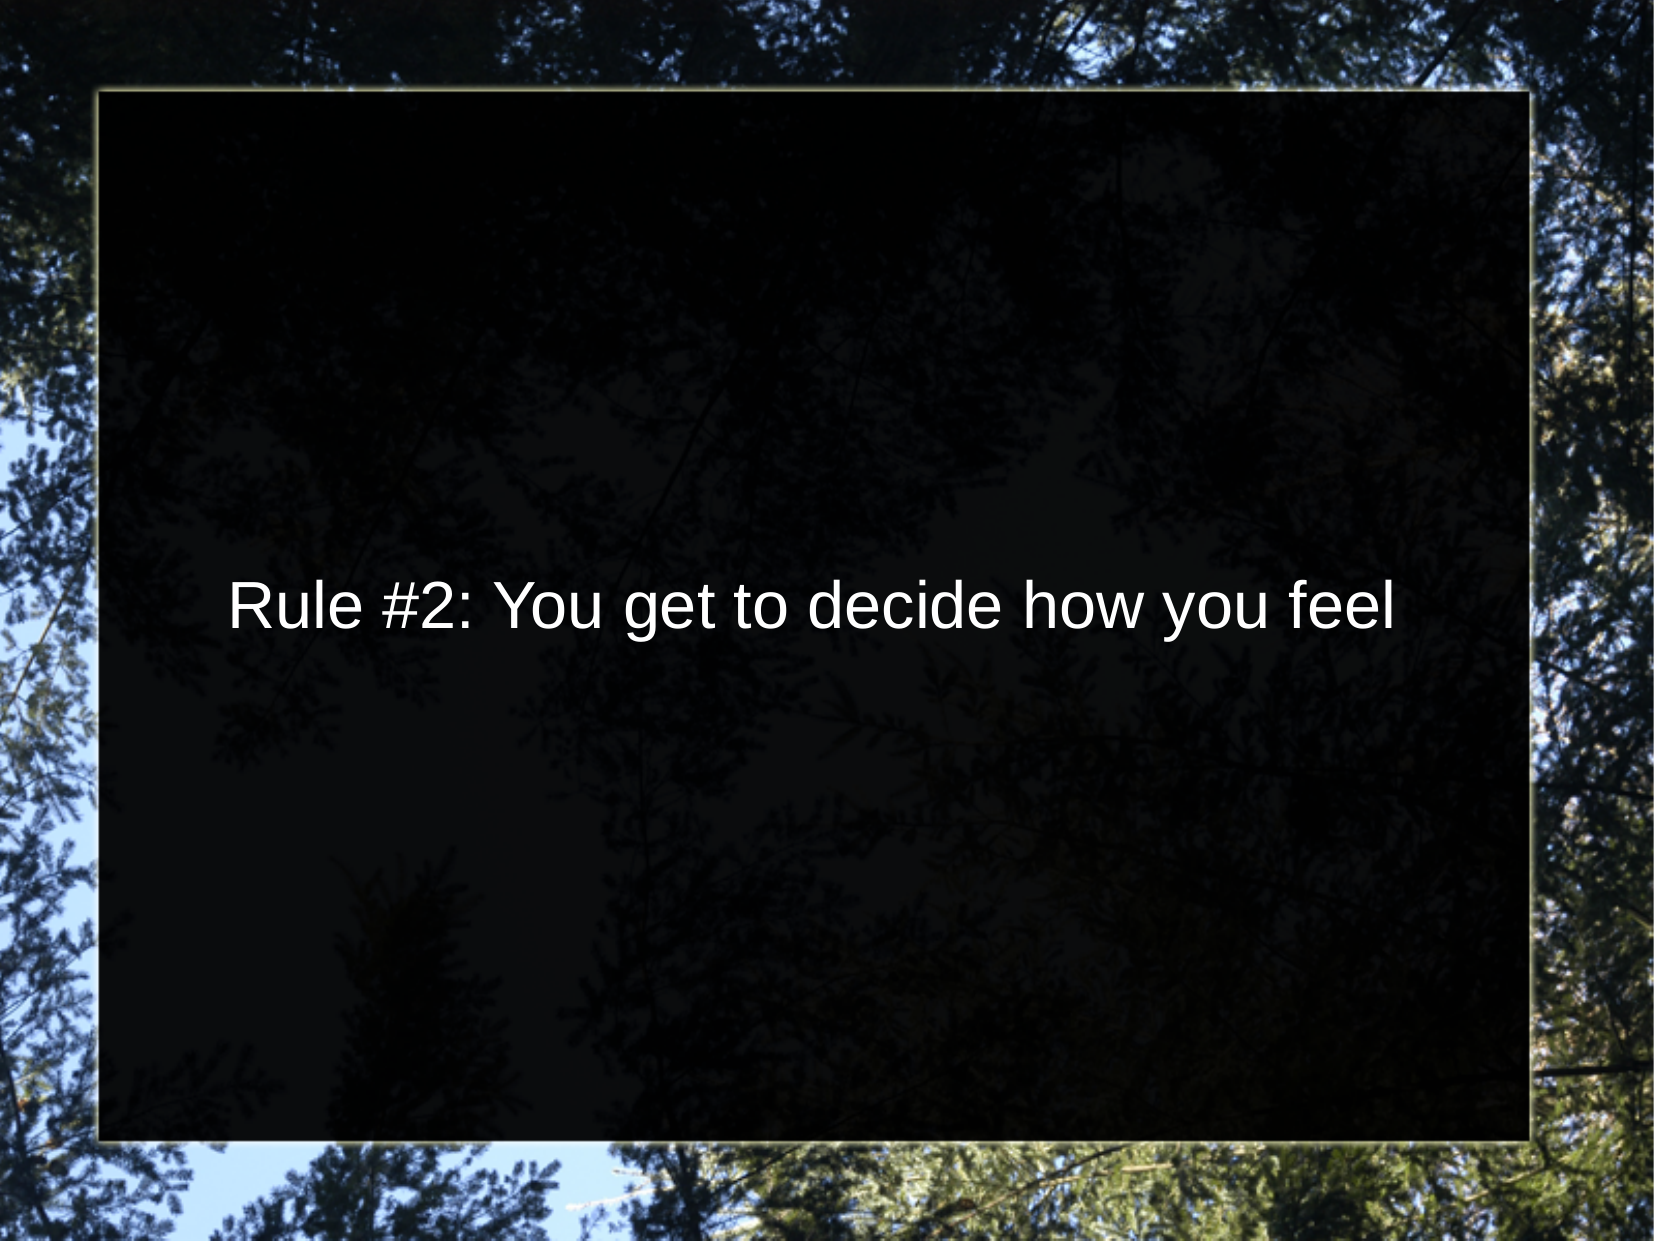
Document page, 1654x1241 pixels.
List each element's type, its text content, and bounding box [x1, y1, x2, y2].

subtitle Rule #2: You get to decide how you feel [88, 88, 1536, 1122]
picture [0, 0, 1654, 1241]
